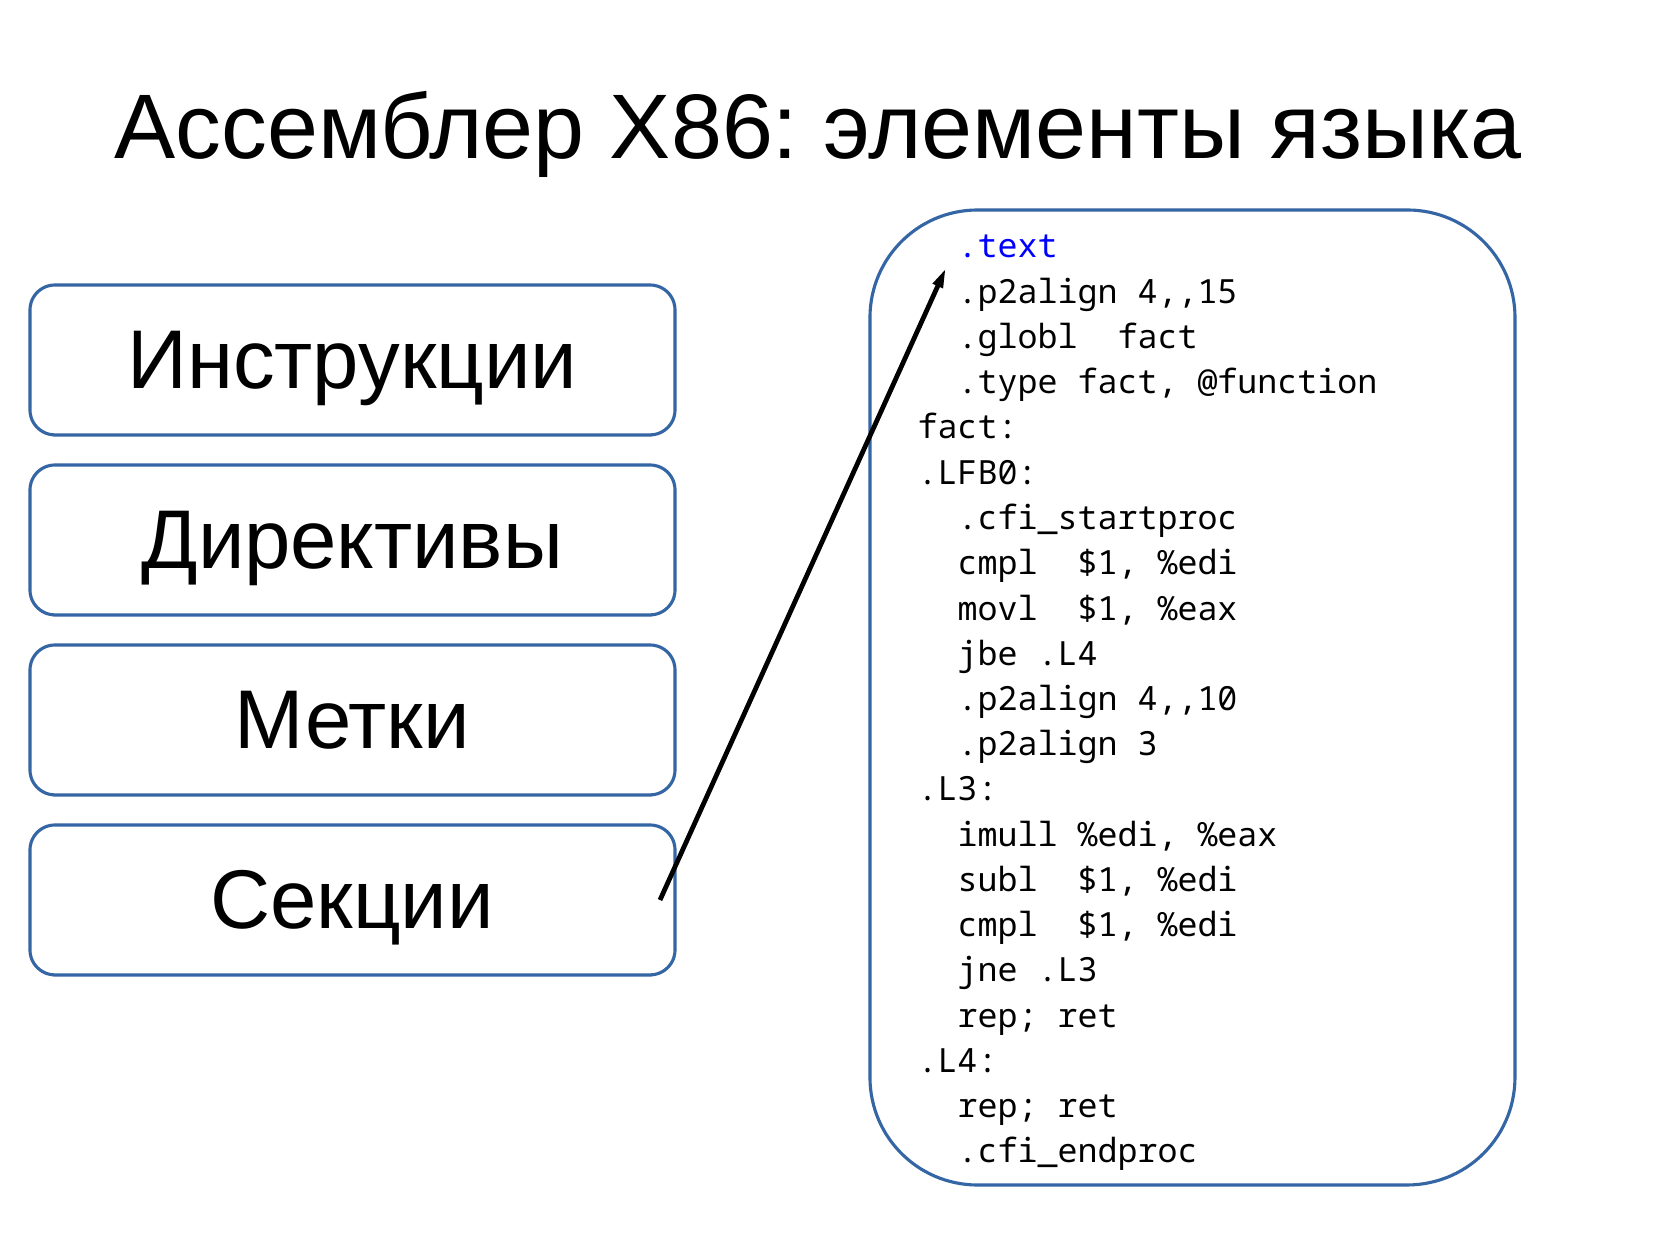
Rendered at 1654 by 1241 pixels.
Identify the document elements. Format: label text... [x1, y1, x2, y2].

text_box .text .p2align 4,,15 .globl fact .type fact, @function fact: .LFB0: .cfi_startproc cmpl $1, %edi movl $1, %eax jbe .L4 .p2align 4,,10 .p2align 3 .L3: imull %edi, %eax subl $1, %edi cmpl $1, %edi jne .L3 rep; ret .L4: rep; ret .cfi_endproc [870, 210, 1516, 1186]
text_box Метки [30, 645, 676, 795]
text_box Директивы [30, 465, 676, 615]
text_box Инструкции [30, 285, 676, 435]
title Ассемблер X86: элементы языка [75, 17, 1564, 226]
text_box Секции [30, 825, 676, 975]
